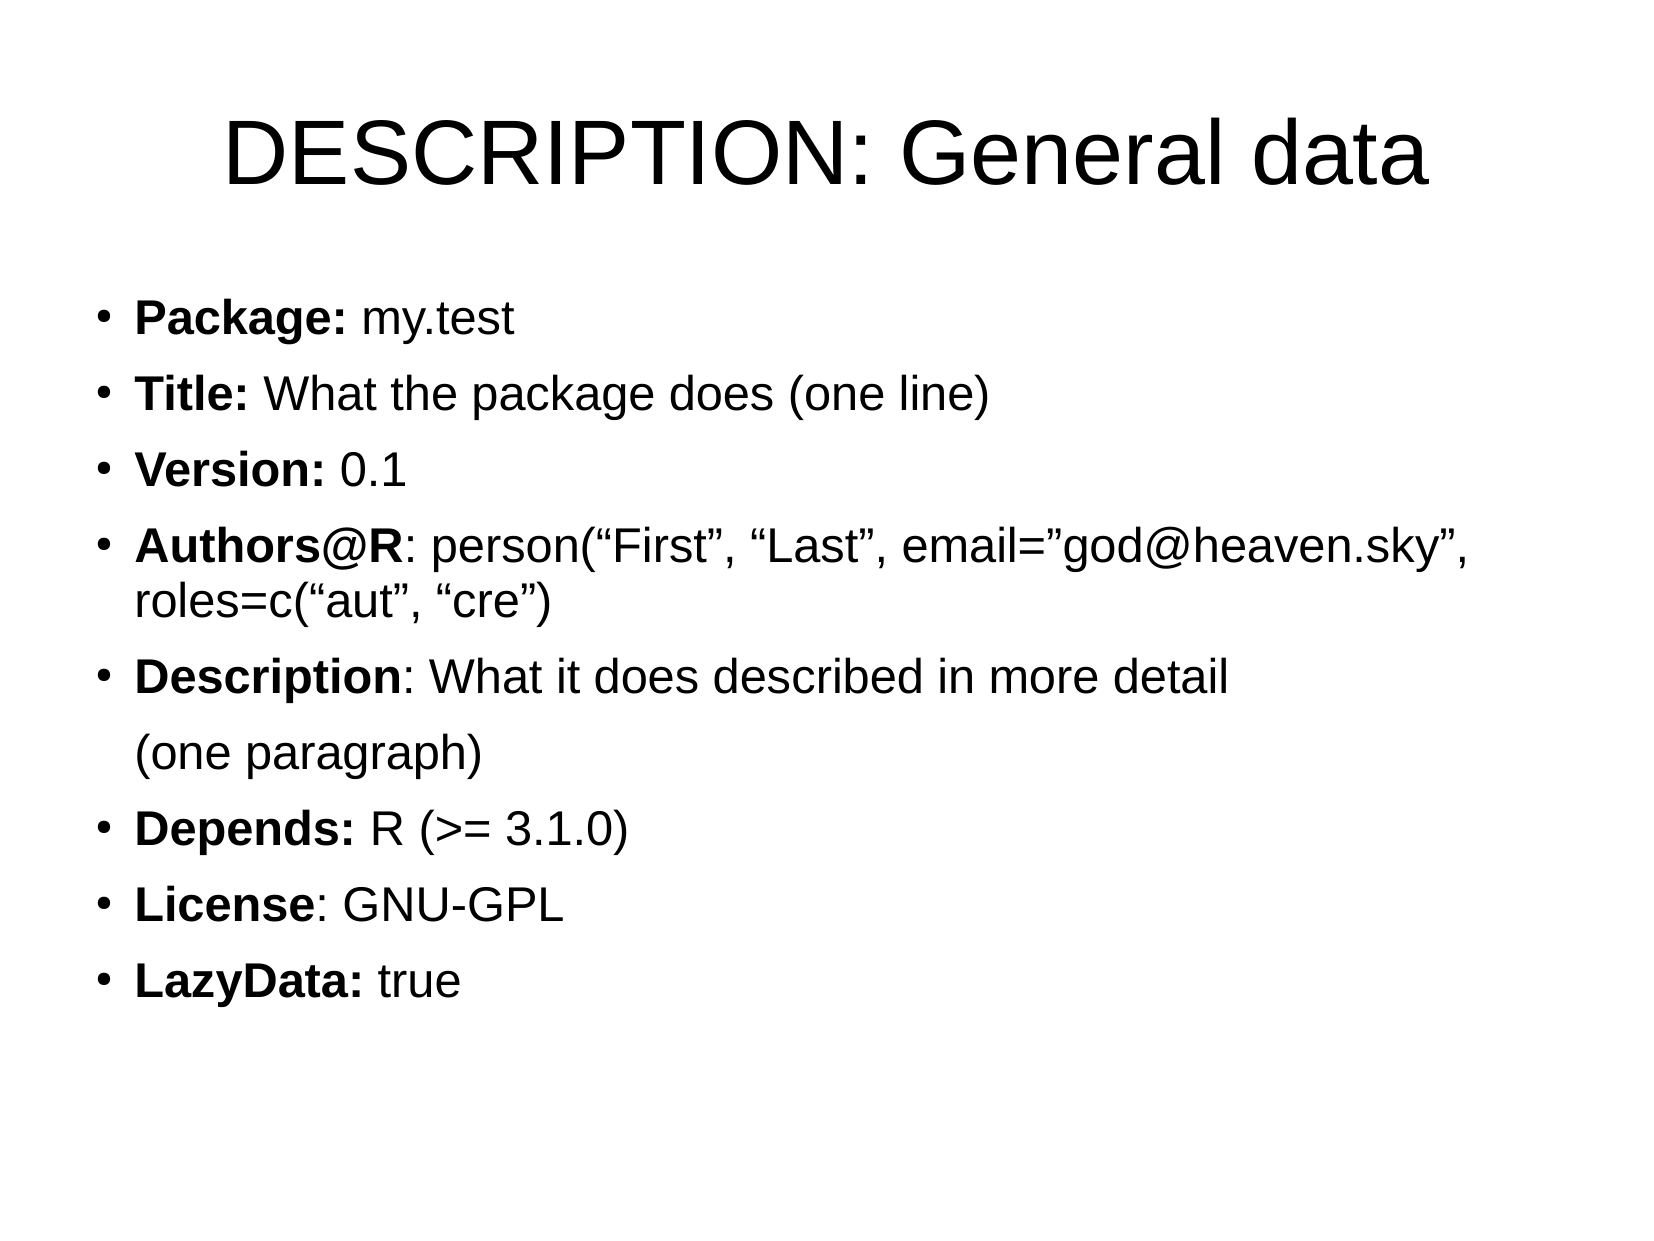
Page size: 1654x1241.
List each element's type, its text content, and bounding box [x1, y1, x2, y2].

list Package: my.test Title: What the package does (one line) Version: 0.1 Authors@R: person(“First”, “Last”, email=”god@heaven.sky”, roles=c(“aut”, “cre”) Description: What it does described in more detail (one paragraph) Depends: R (>= 3.1.0) License: GNU-GPL LazyData: true [82, 290, 1571, 1010]
title DESCRIPTION: General data [82, 49, 1571, 257]
